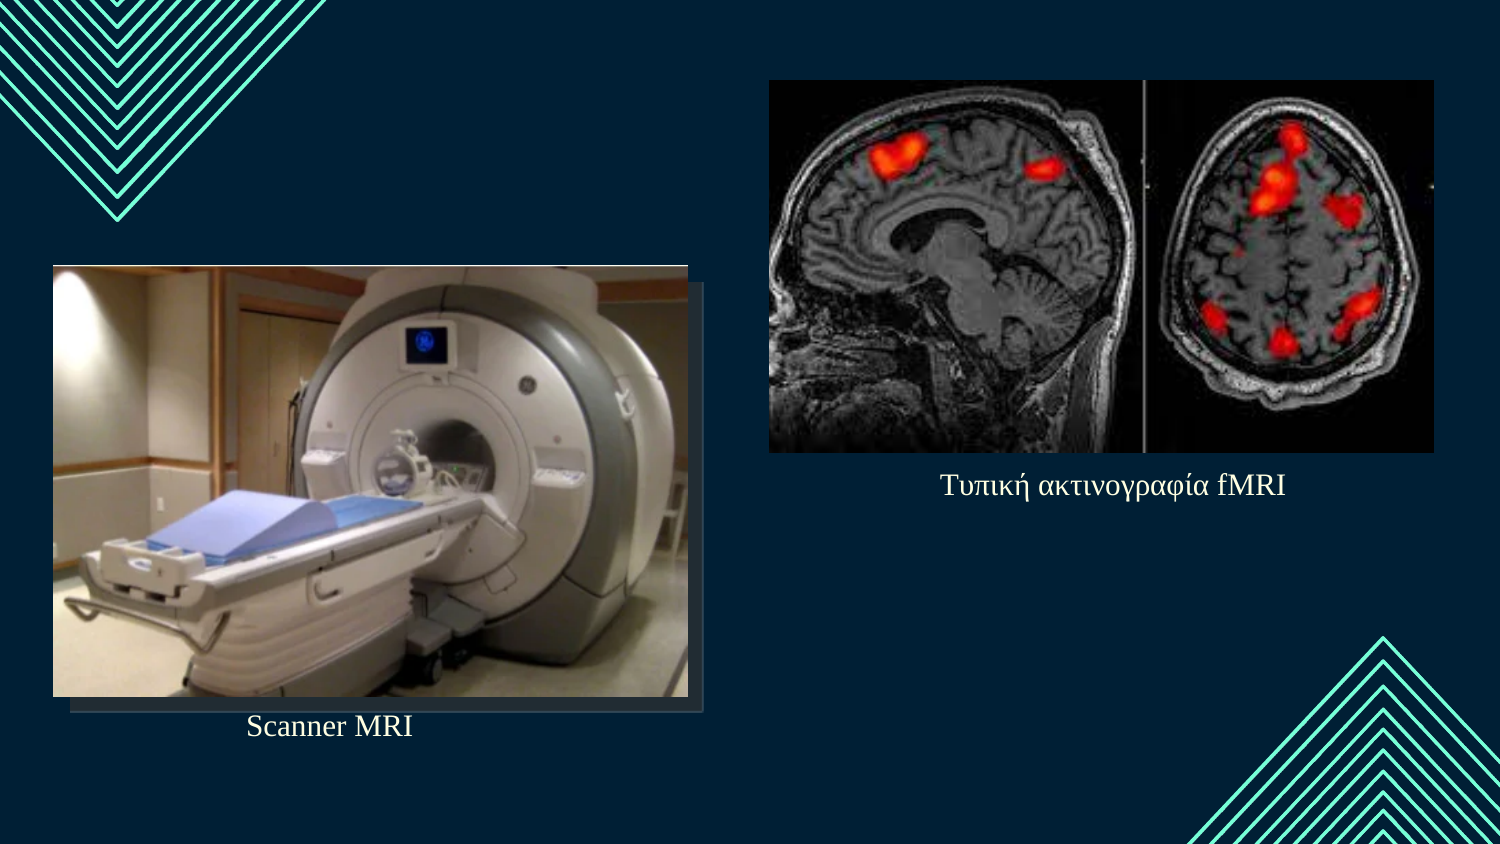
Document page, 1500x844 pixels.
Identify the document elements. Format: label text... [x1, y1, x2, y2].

picture [769, 80, 1434, 453]
picture [53, 265, 688, 697]
text_box Τυπική ακτινογραφία fMRI [924, 456, 1375, 510]
text_box Scanner MRI [91, 697, 648, 751]
